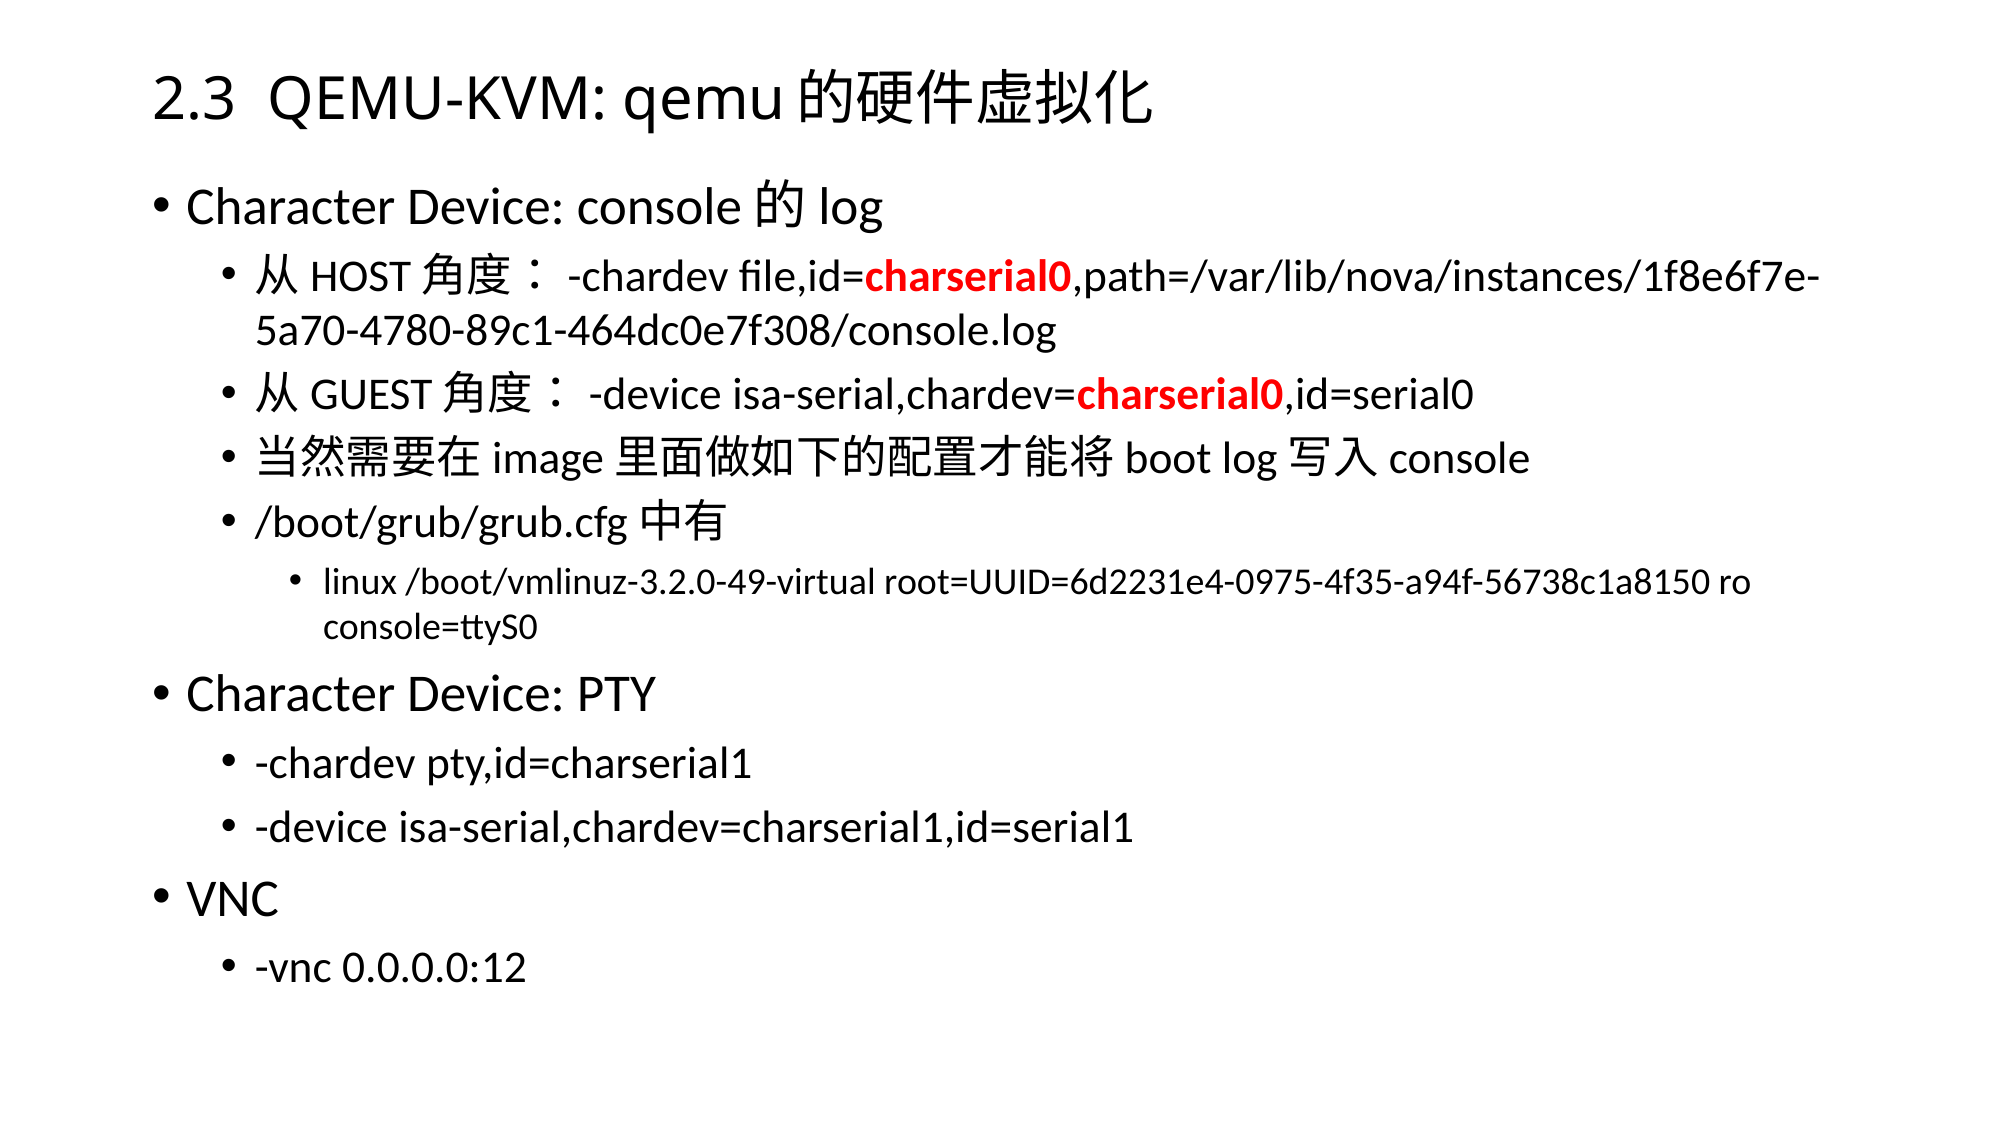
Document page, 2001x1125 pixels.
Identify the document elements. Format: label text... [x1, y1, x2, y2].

list Character Device: console的log 从HOST角度：-chardev file,id=charserial0,path=/var/lib/nova/instances/1f8e6f7e-5a70-4780-89c1-464dc0e7f308/console.log 从GUEST角度：-device isa-serial,chardev=charserial0,id=serial0 当然需要在image里面做如下的配置才能将boot log写入console /boot/grub/grub.cfg中有 linux /boot/vmlinuz-3.2.0-49-virtual root=UUID=6d2231e4-0975-4f35-a94f-56738c1a8150 ro console=ttyS0 Character Device: PTY -chardev pty,id=charserial1 -device isa-serial,chardev=charserial1,id=serial1 VNC -vnc 0.0.0.0:12 [137, 171, 1863, 1014]
title 2.3 QEMU-KVM: qemu的硬件虚拟化 [137, 59, 1863, 140]
